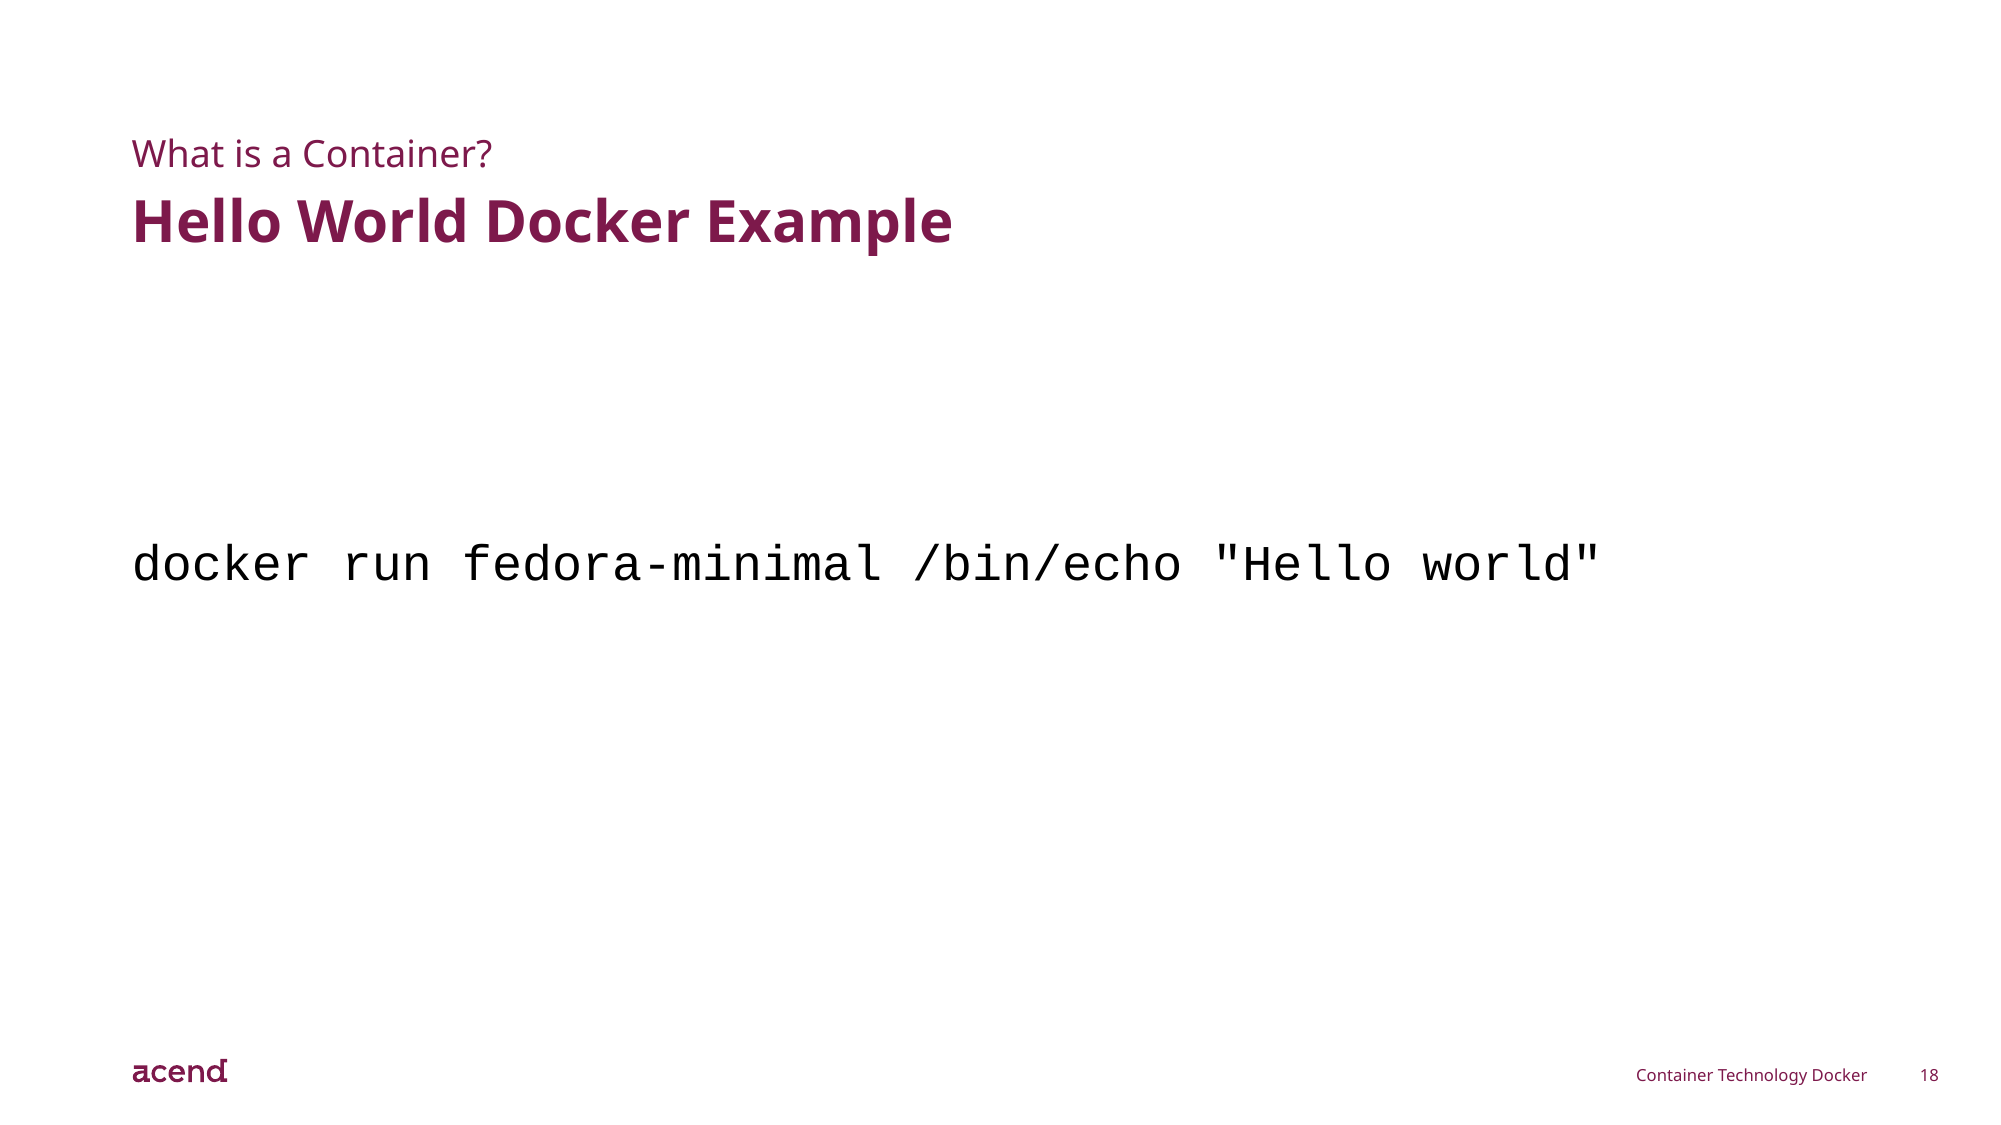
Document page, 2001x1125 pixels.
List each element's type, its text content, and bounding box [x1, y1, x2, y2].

list What is a Container? [131, 125, 1869, 184]
title Hello World Docker Example [131, 184, 1869, 332]
text_box docker run fedora-minimal /bin/echo "Hello world" [117, 531, 1899, 646]
